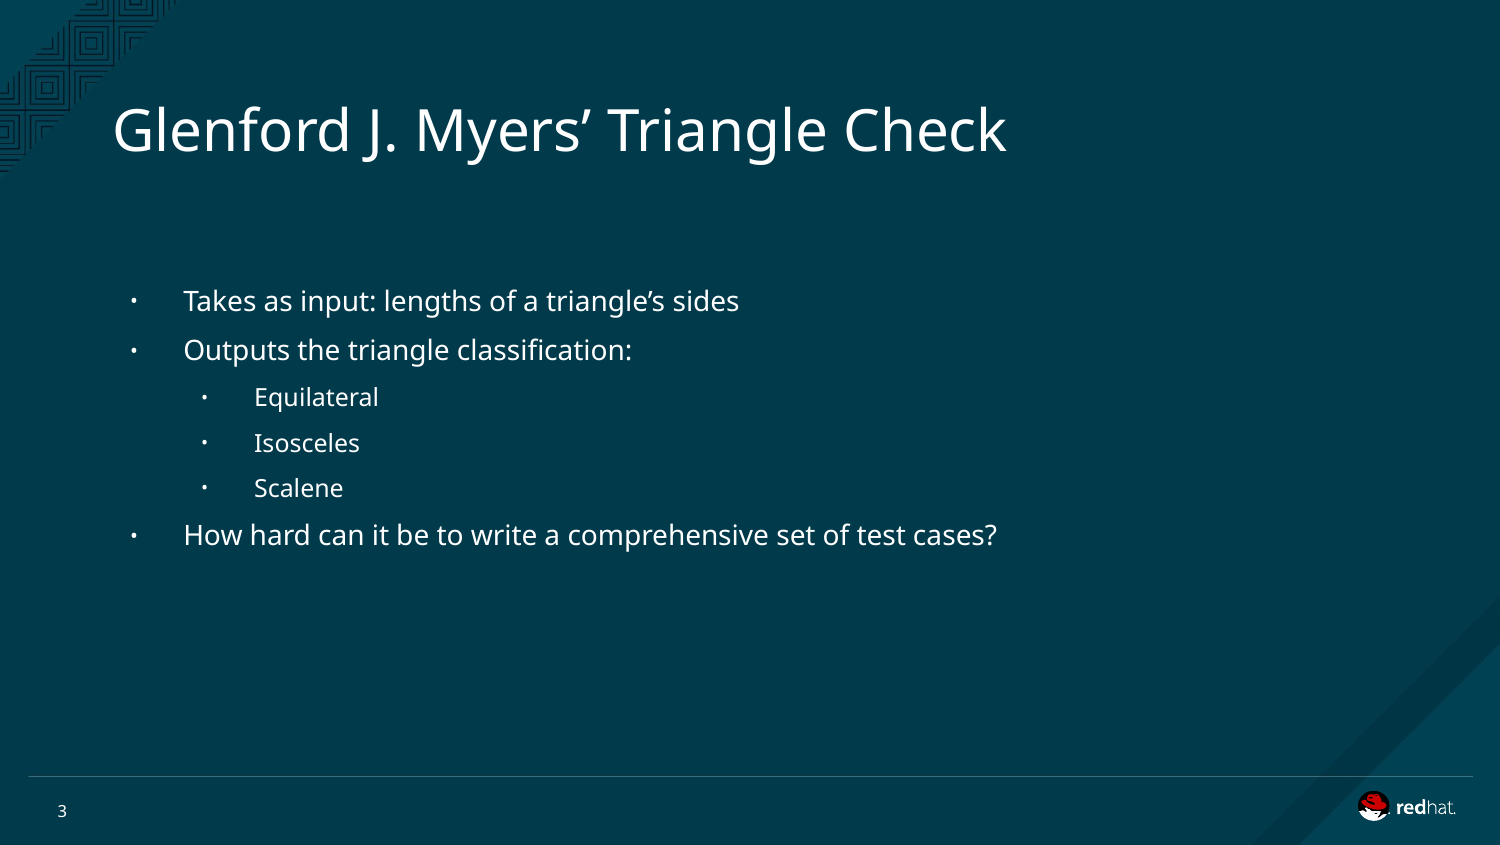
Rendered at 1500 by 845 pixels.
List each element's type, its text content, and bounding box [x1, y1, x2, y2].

picture [99, 38, 103, 49]
title Glenford J. Myers’ Triangle Check [112, 0, 1388, 169]
list Takes as input: lengths of a triangle’s sides Outputs the triangle classification: Equilateral Isosceles Scalene How hard can it be to write a comprehensive set of test cases? [112, 281, 1388, 772]
